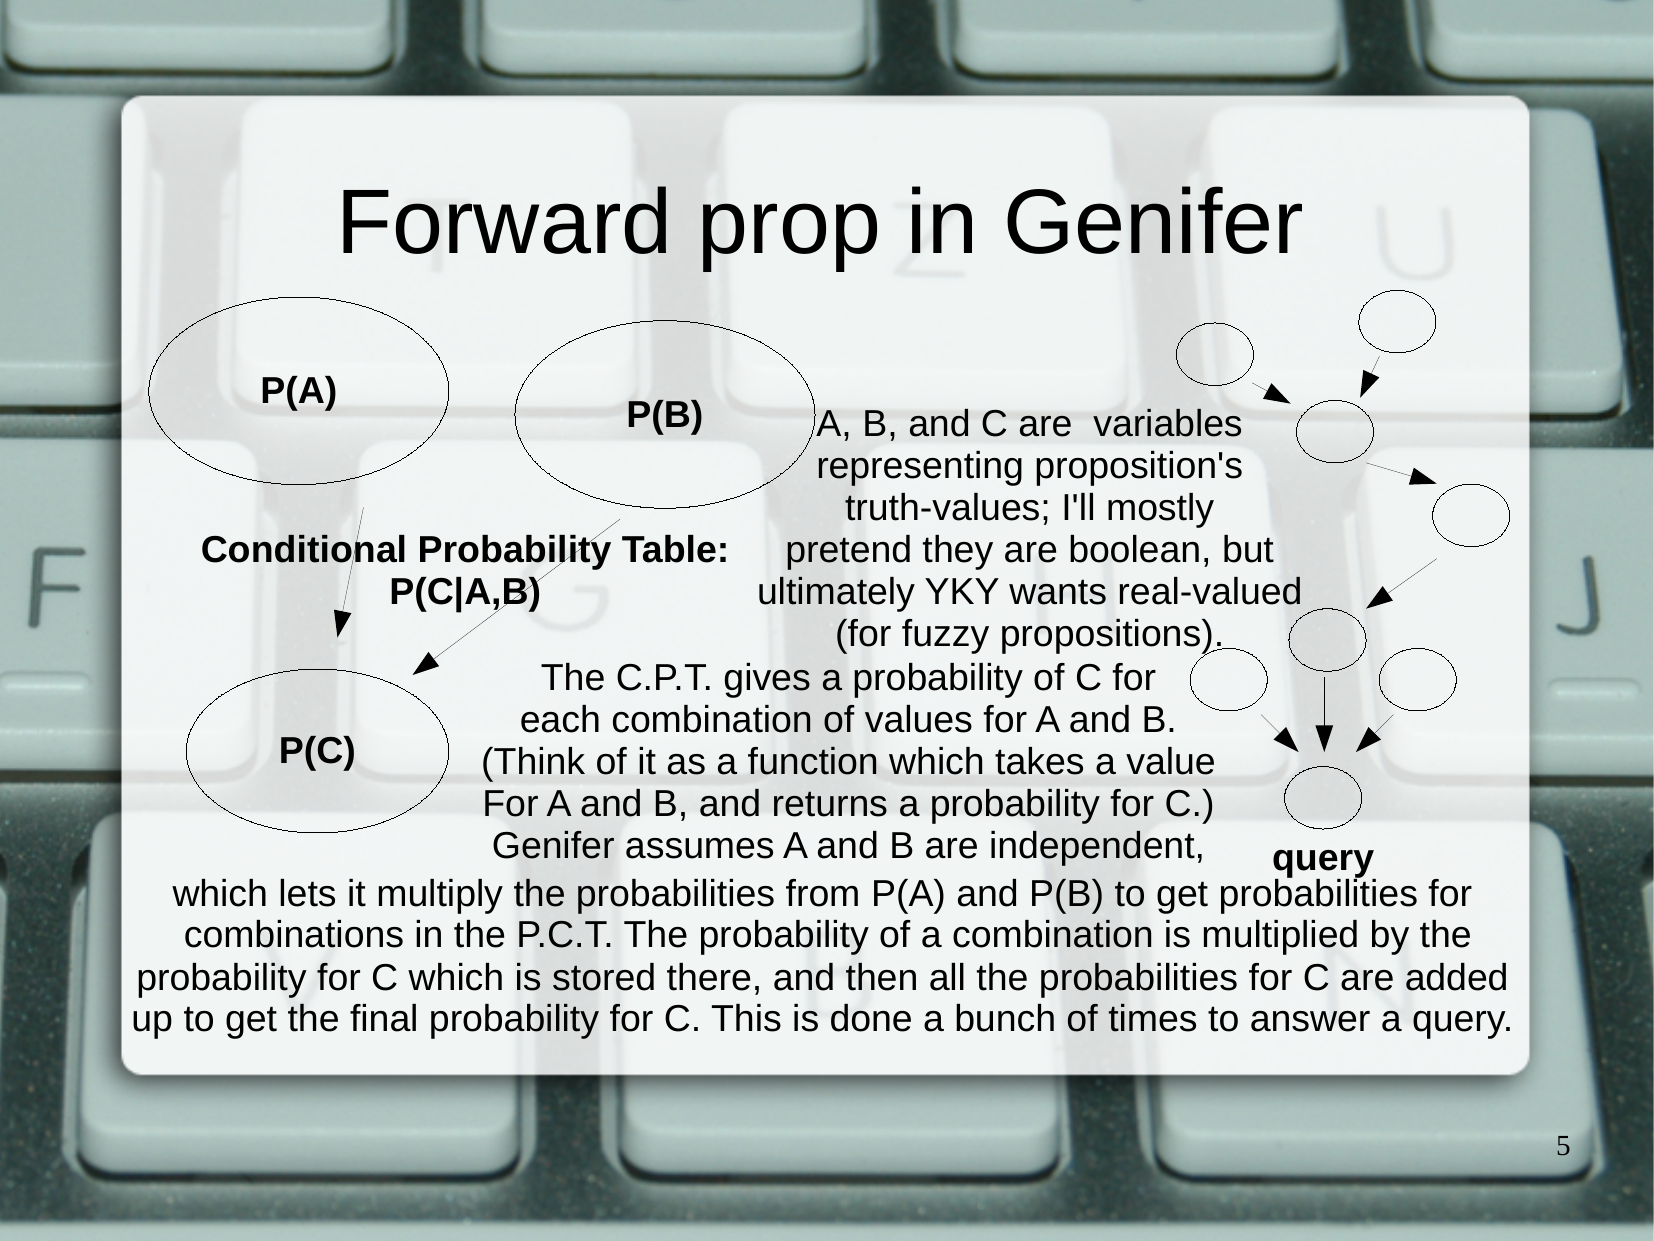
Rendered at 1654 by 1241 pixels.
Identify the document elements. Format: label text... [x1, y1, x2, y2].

picture [0, 0, 1654, 1241]
text_box P(A) [148, 297, 449, 485]
text_box P(C) [186, 669, 449, 833]
text_box Conditional Probability Table: P(C|A,B) [186, 521, 742, 623]
title Forward prop in Genifer [135, 117, 1506, 325]
text_box The C.P.T. gives a probability of C for each combination of values for A and B. (Think of it as a function which takes a value For A and B, and returns a probability for C.) Genifer assumes A and B are independent, [466, 649, 1231, 864]
text_box P(B) [514, 320, 812, 509]
text_box A, B, and C are variables representing proposition's truth-values; I'll mostly pretend they are boolean, but ultimately YKY wants real-valued (for fuzzy propositions). [742, 394, 1317, 662]
text_box query [1257, 829, 1447, 864]
text_box which lets it multiply the probabilities from P(A) and P(B) to get probabilities for combinations in the P.C.T. The probability of a combination is multiplied by the probability for C which is stored there, and then all the probabilities for C are added up to get the final probability for C. This is done a bunch of times to answer a query. [116, 864, 1528, 1048]
